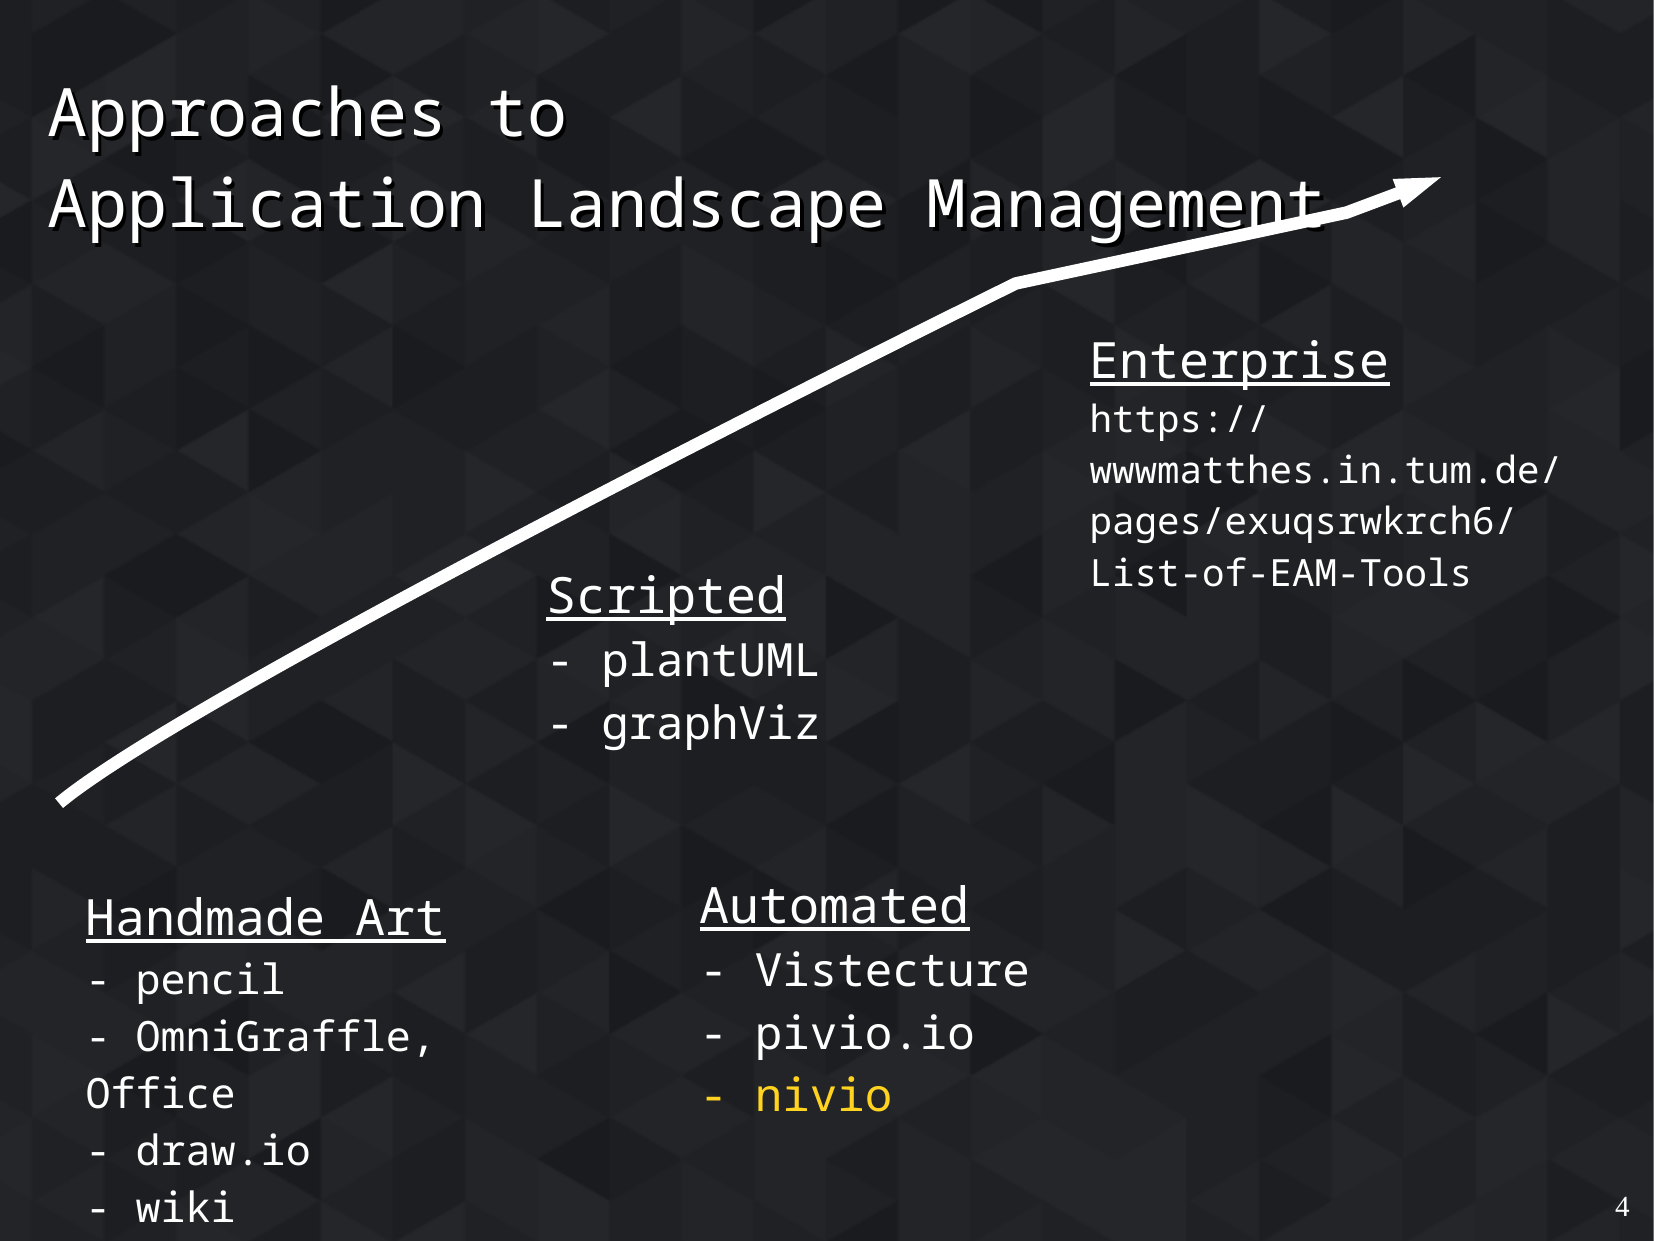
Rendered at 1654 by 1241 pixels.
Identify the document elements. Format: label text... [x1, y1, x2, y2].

text_box Scripted - plantUML - graphViz [531, 552, 1004, 709]
text_box Automated - Vistecture - pivio.io - nivio [685, 862, 1158, 1065]
text_box Handmade Art - pencil - OmniGraffle, Office - draw.io - wiki [70, 874, 591, 1164]
picture [0, 0, 1654, 1241]
text_box Enterprise https://wwwmatthes.in.tum.de/pages/exuqsrwkrch6/List-of-EAM-Tools [1074, 317, 1583, 534]
title Approaches to Application Landscape Management [47, 52, 1536, 260]
